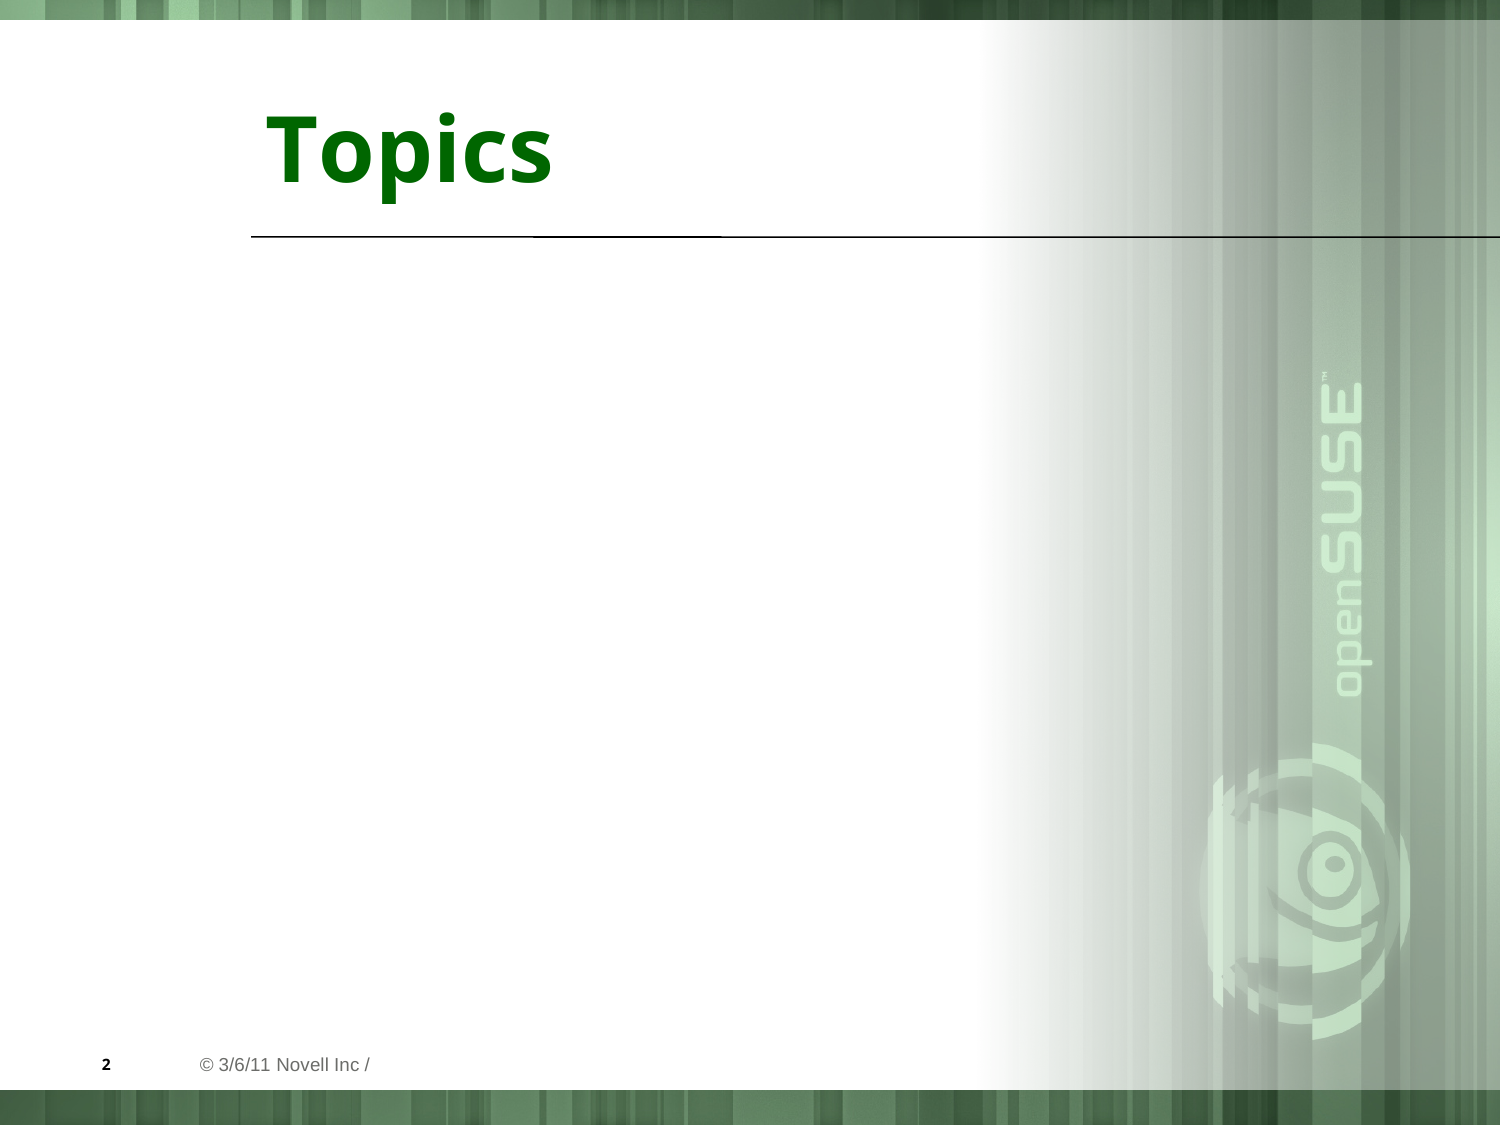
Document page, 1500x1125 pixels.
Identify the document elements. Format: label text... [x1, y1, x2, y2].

picture [0, 0, 1500, 1125]
title Topics [265, 68, 1447, 232]
